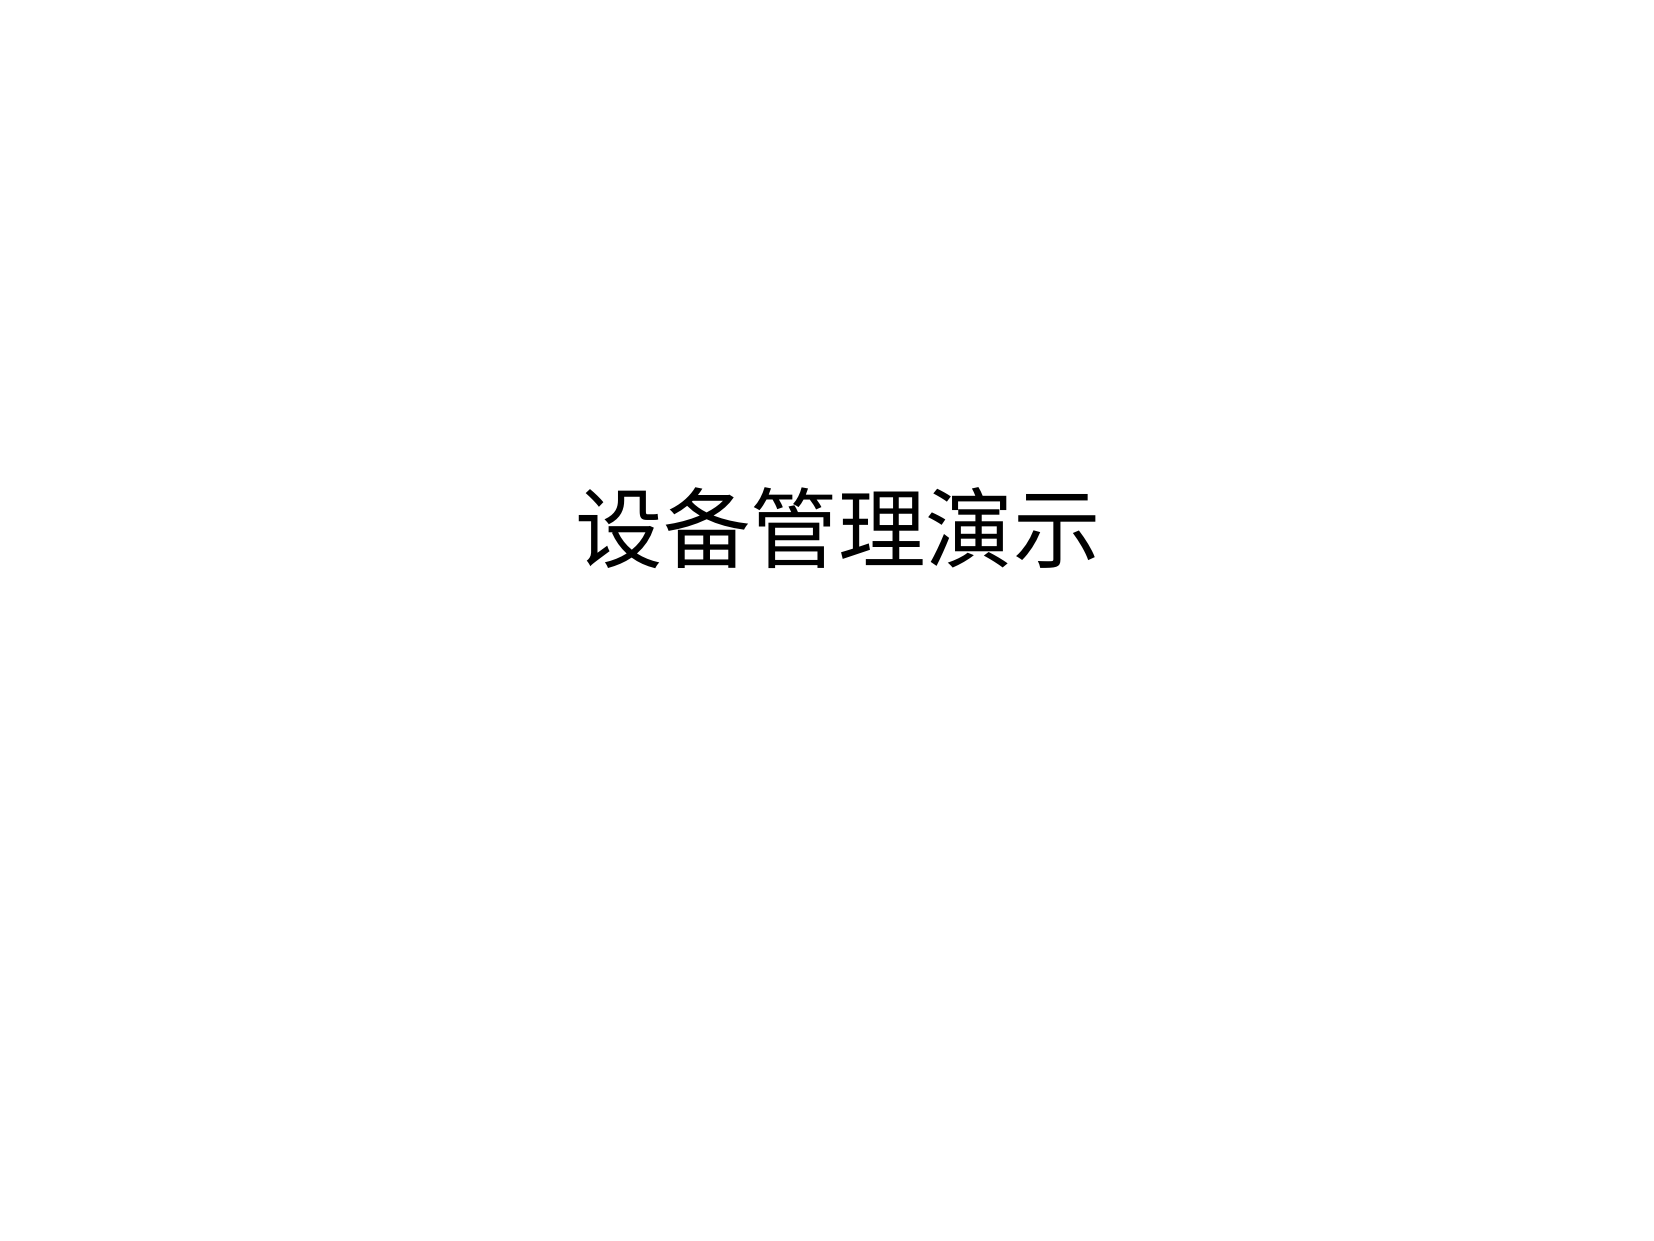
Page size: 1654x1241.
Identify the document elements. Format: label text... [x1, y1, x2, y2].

text_box 设备管理演示 [561, 474, 1116, 591]
